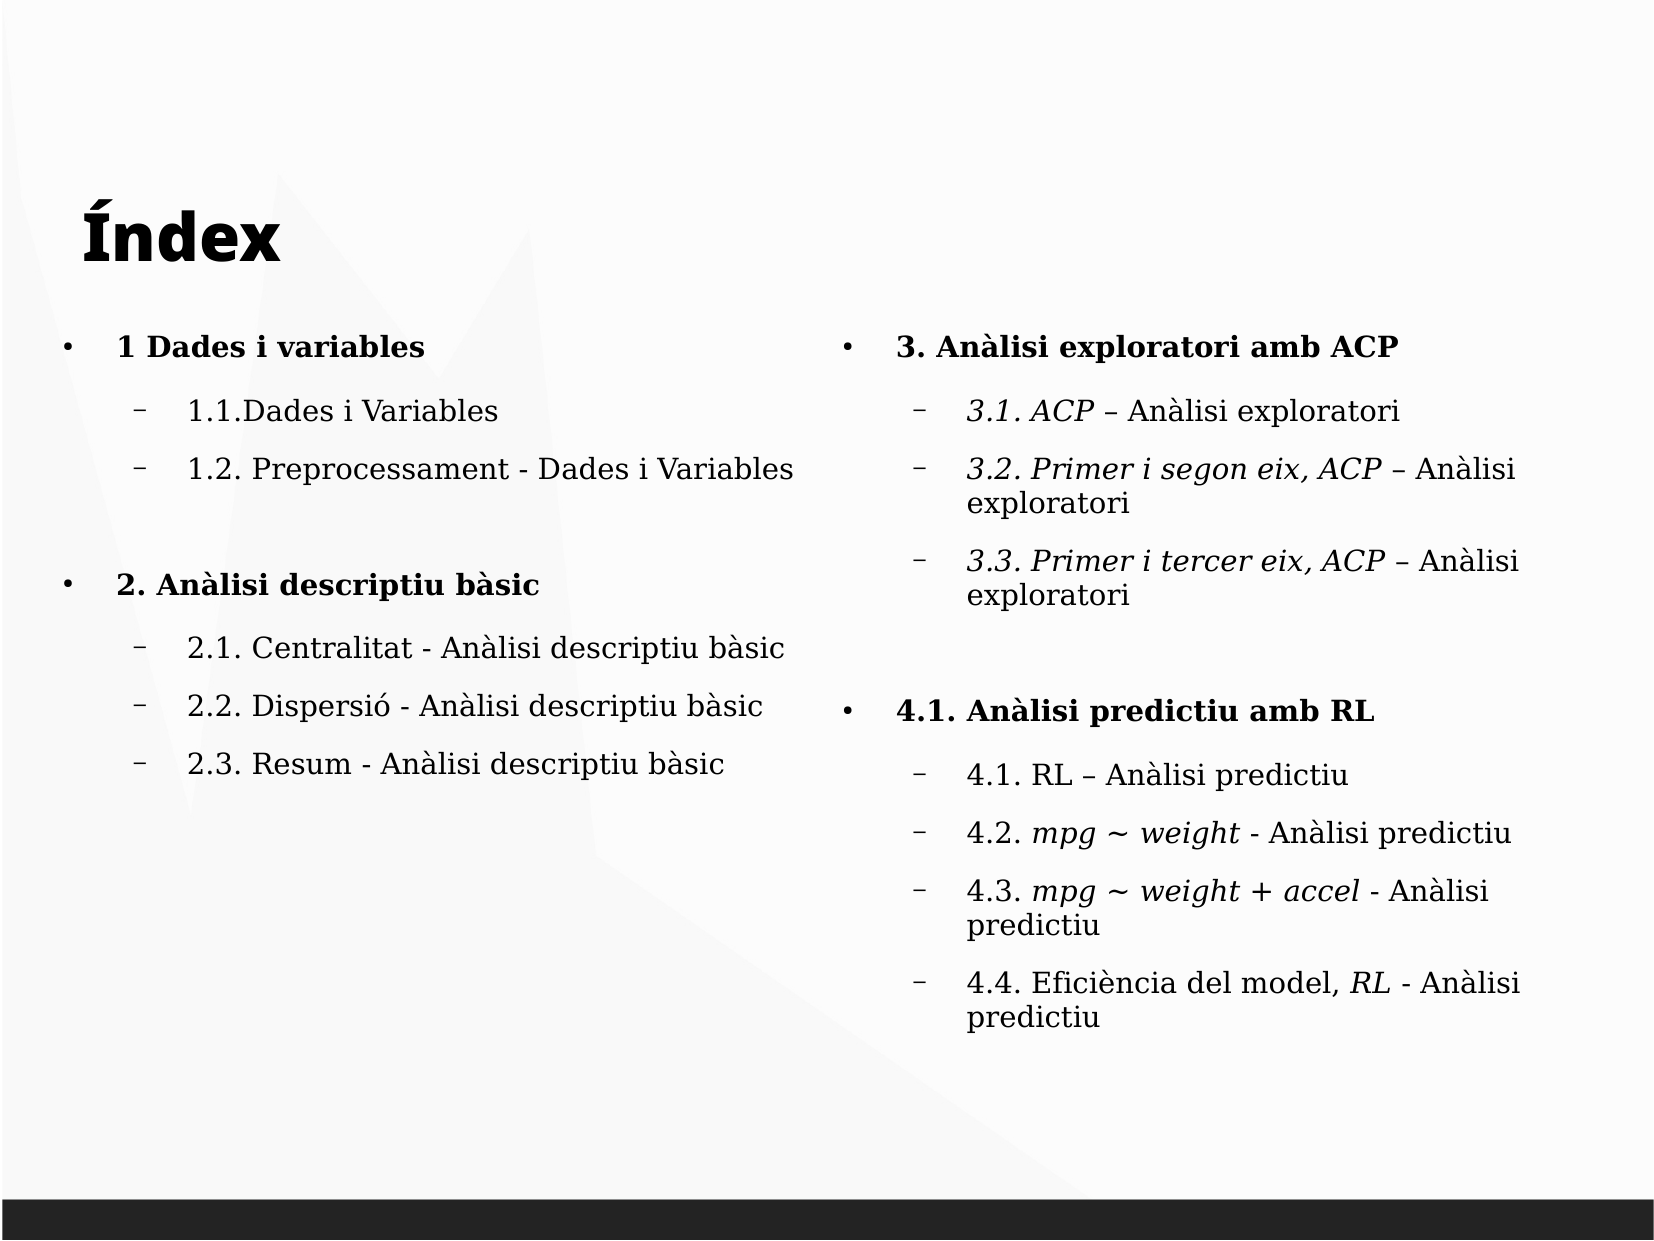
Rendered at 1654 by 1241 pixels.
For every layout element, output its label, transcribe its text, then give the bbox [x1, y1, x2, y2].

list 1 Dades i variables 1.1.Dades i Variables 1.2. Preprocessament - Dades i Variables 2. Anàlisi descriptiu bàsic 2.1. Centralitat - Anàlisi descriptiu bàsic 2.2. Dispersió - Anàlisi descriptiu bàsic 2.3. Resum - Anàlisi descriptiu bàsic [45, 330, 826, 1051]
title Índex [82, 139, 1571, 330]
list 3. Anàlisi exploratori amb ACP 3.1. ACP – Anàlisi exploratori 3.2. Primer i segon eix, ACP – Anàlisi exploratori 3.3. Primer i tercer eix, ACP – Anàlisi exploratori 4.1. Anàlisi predictiu amb RL 4.1. RL – Anàlisi predictiu 4.2. mpg ~ weight - Anàlisi predictiu 4.3. mpg ~ weight + accel - Anàlisi predictiu 4.4. Eficiència del model, RL - Anàlisi predictiu [825, 330, 1576, 1035]
picture [2, 0, 1654, 1241]
